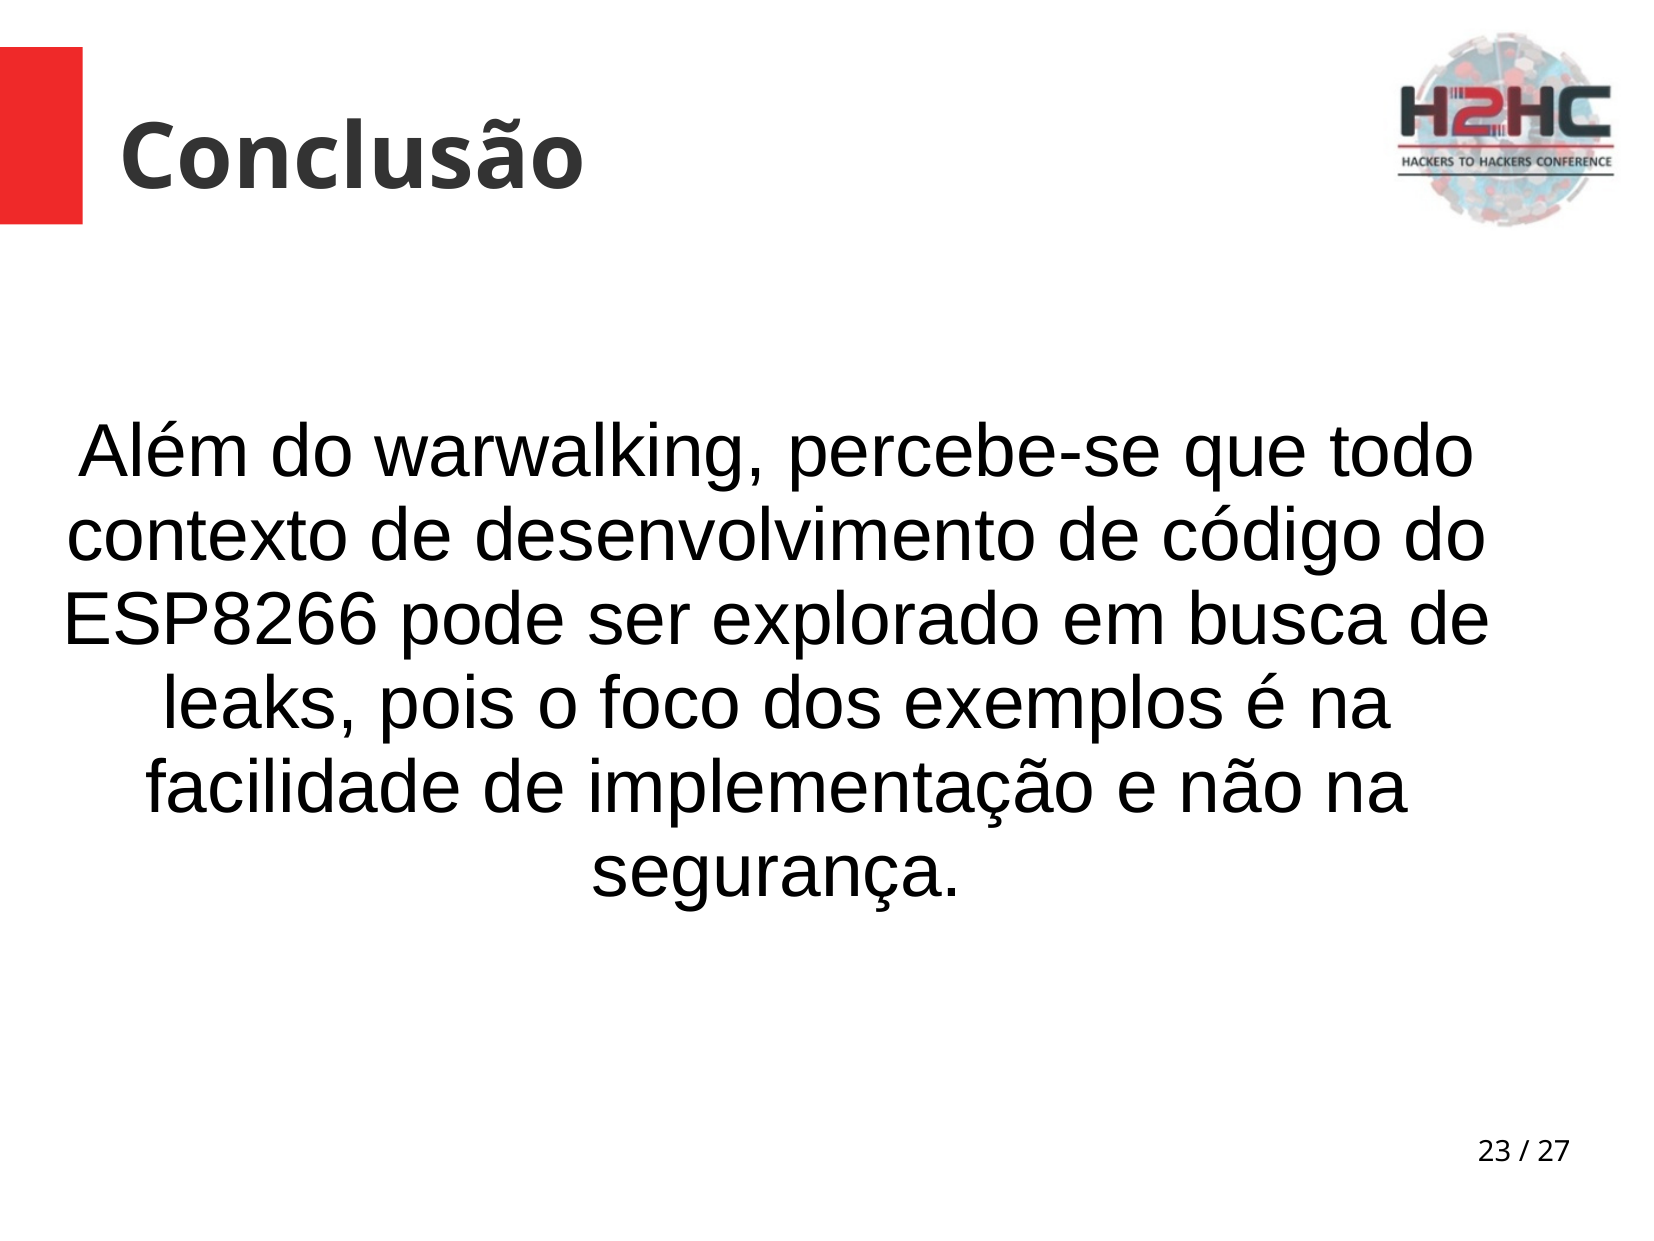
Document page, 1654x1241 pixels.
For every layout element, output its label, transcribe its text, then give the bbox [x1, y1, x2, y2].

picture [1299, 11, 1654, 248]
title Conclusão [118, 49, 1571, 257]
text_box Além do warwalking, percebe-se que todo contexto de desenvolvimento de código do ESP8266 pode ser explorado em busca de leaks, pois o foco dos exemplos é na facilidade de implementação e não na segurança. [47, 401, 1632, 981]
